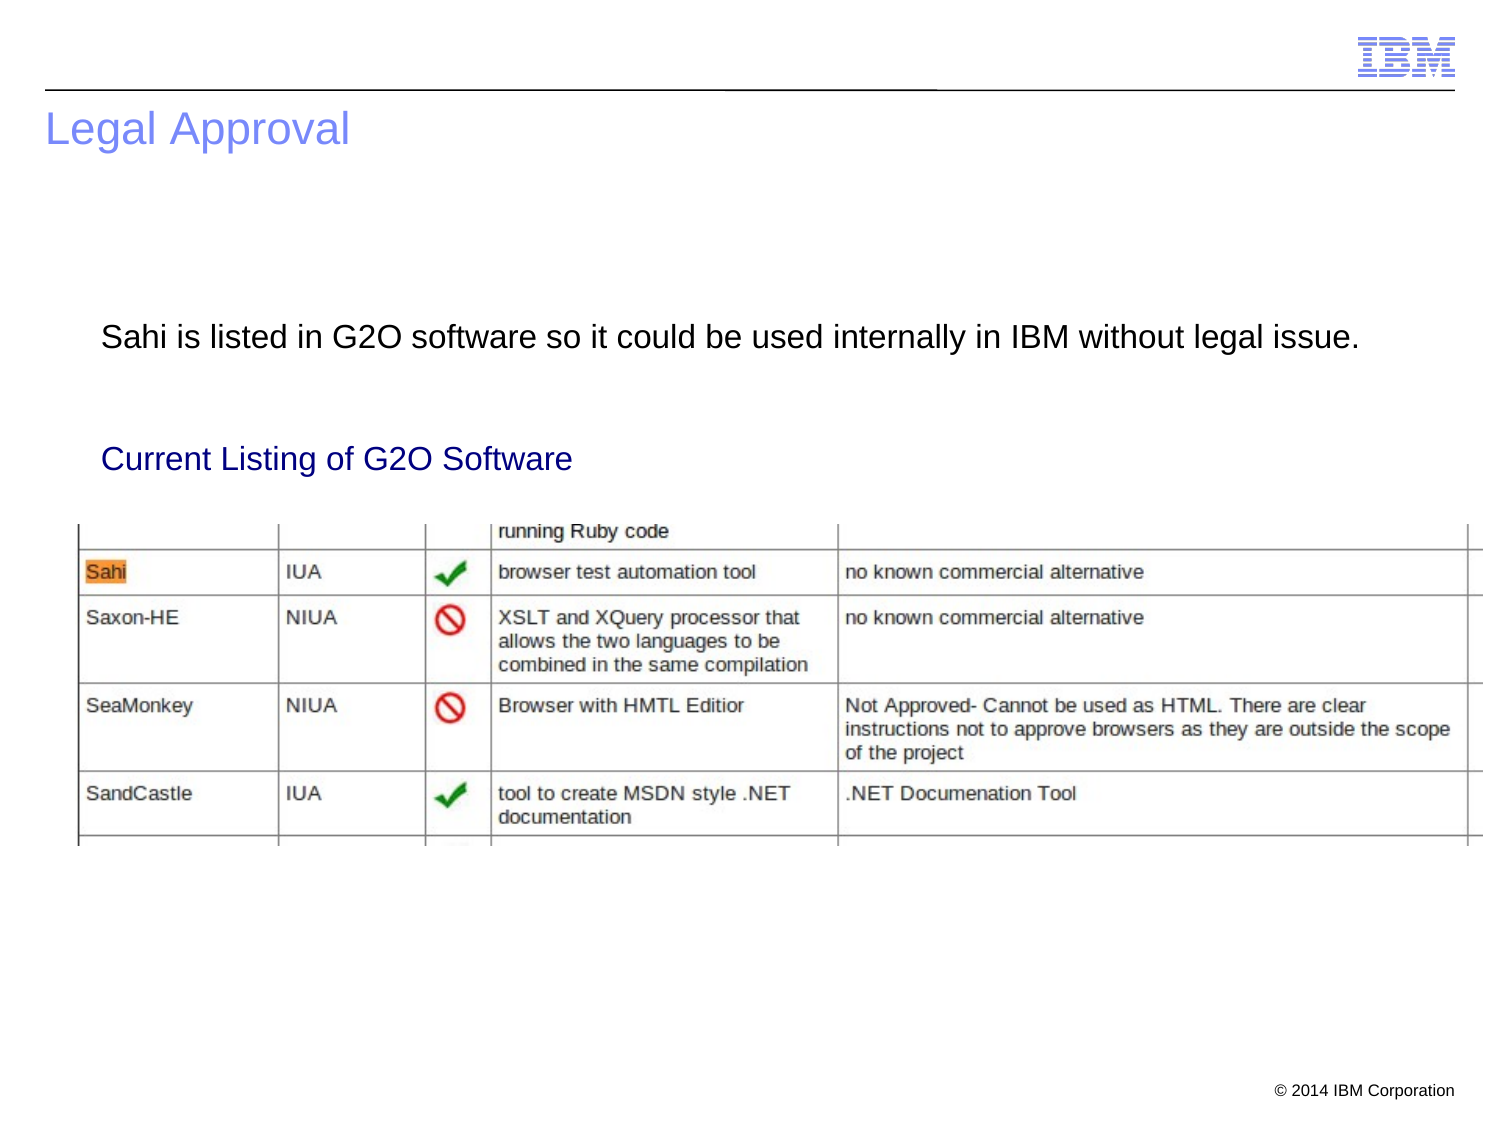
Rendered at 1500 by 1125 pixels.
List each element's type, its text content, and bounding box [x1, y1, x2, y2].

title Legal Approval [29, 97, 1454, 202]
picture [1358, 37, 1455, 77]
picture [75, 524, 1483, 846]
list Sahi is listed in G2O software so it could be used internally in IBM without legal issue. Current Listing of G2O Software [29, 307, 1454, 961]
